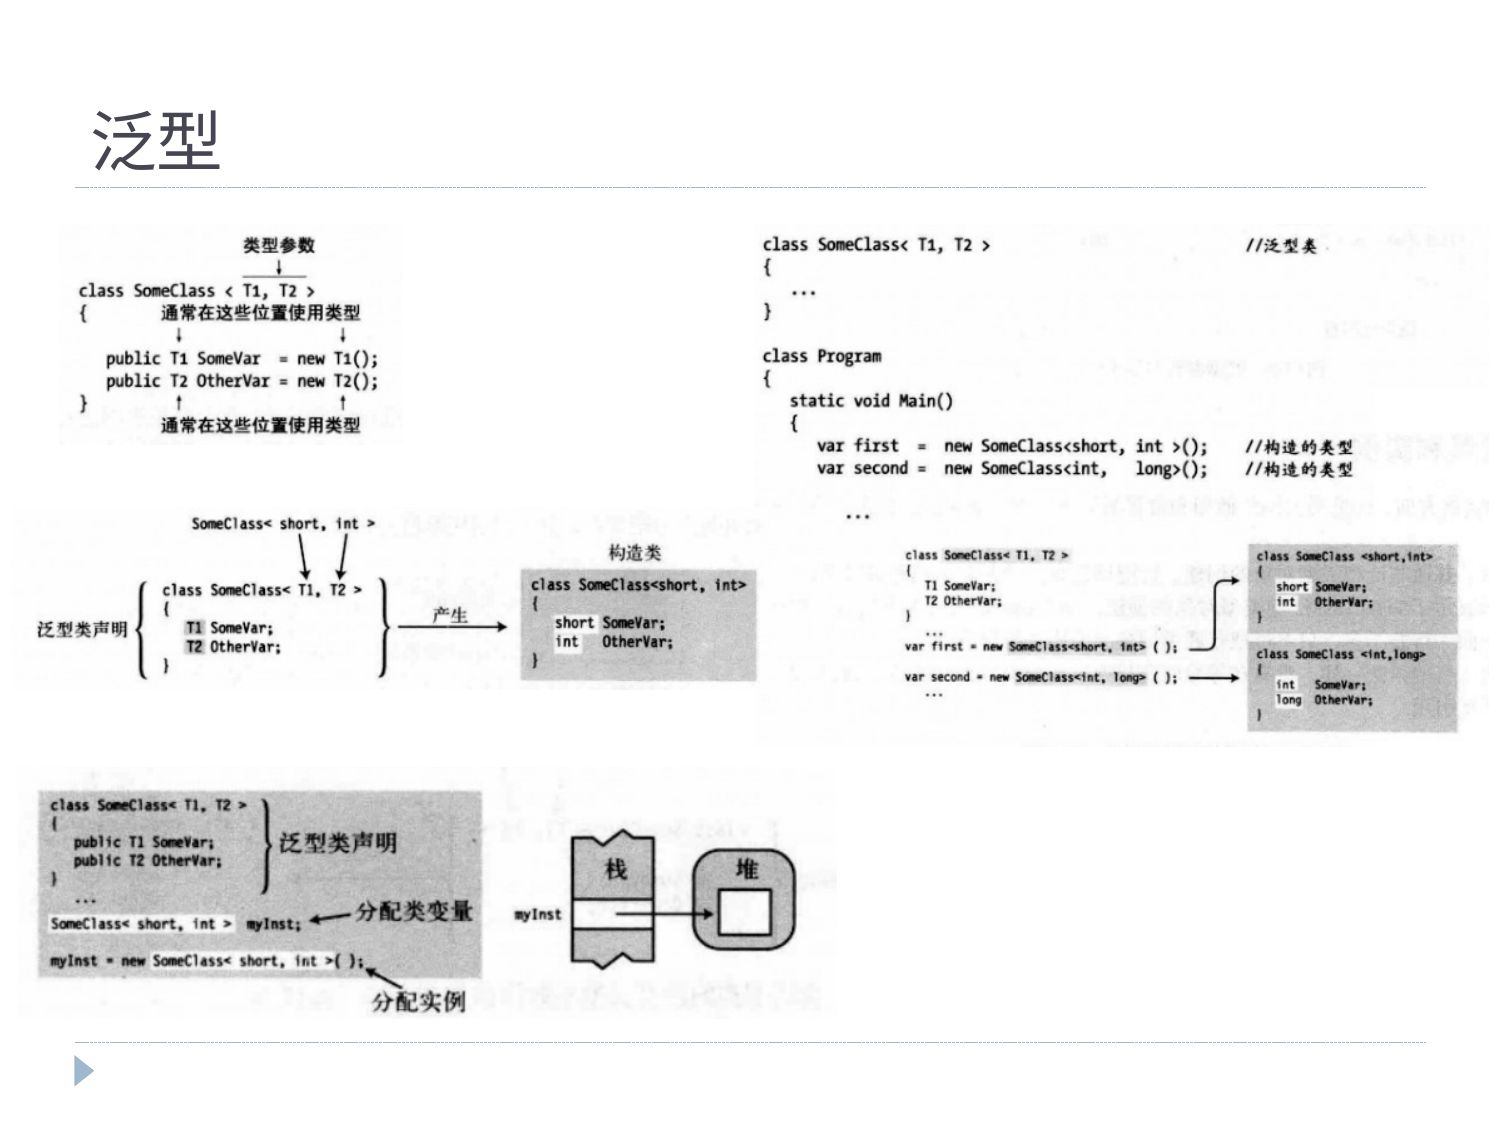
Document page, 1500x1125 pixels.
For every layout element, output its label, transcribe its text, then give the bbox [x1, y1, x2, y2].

title 泛型 [75, 25, 1426, 188]
picture [11, 224, 1489, 747]
picture [17, 767, 837, 1019]
picture [59, 224, 403, 445]
